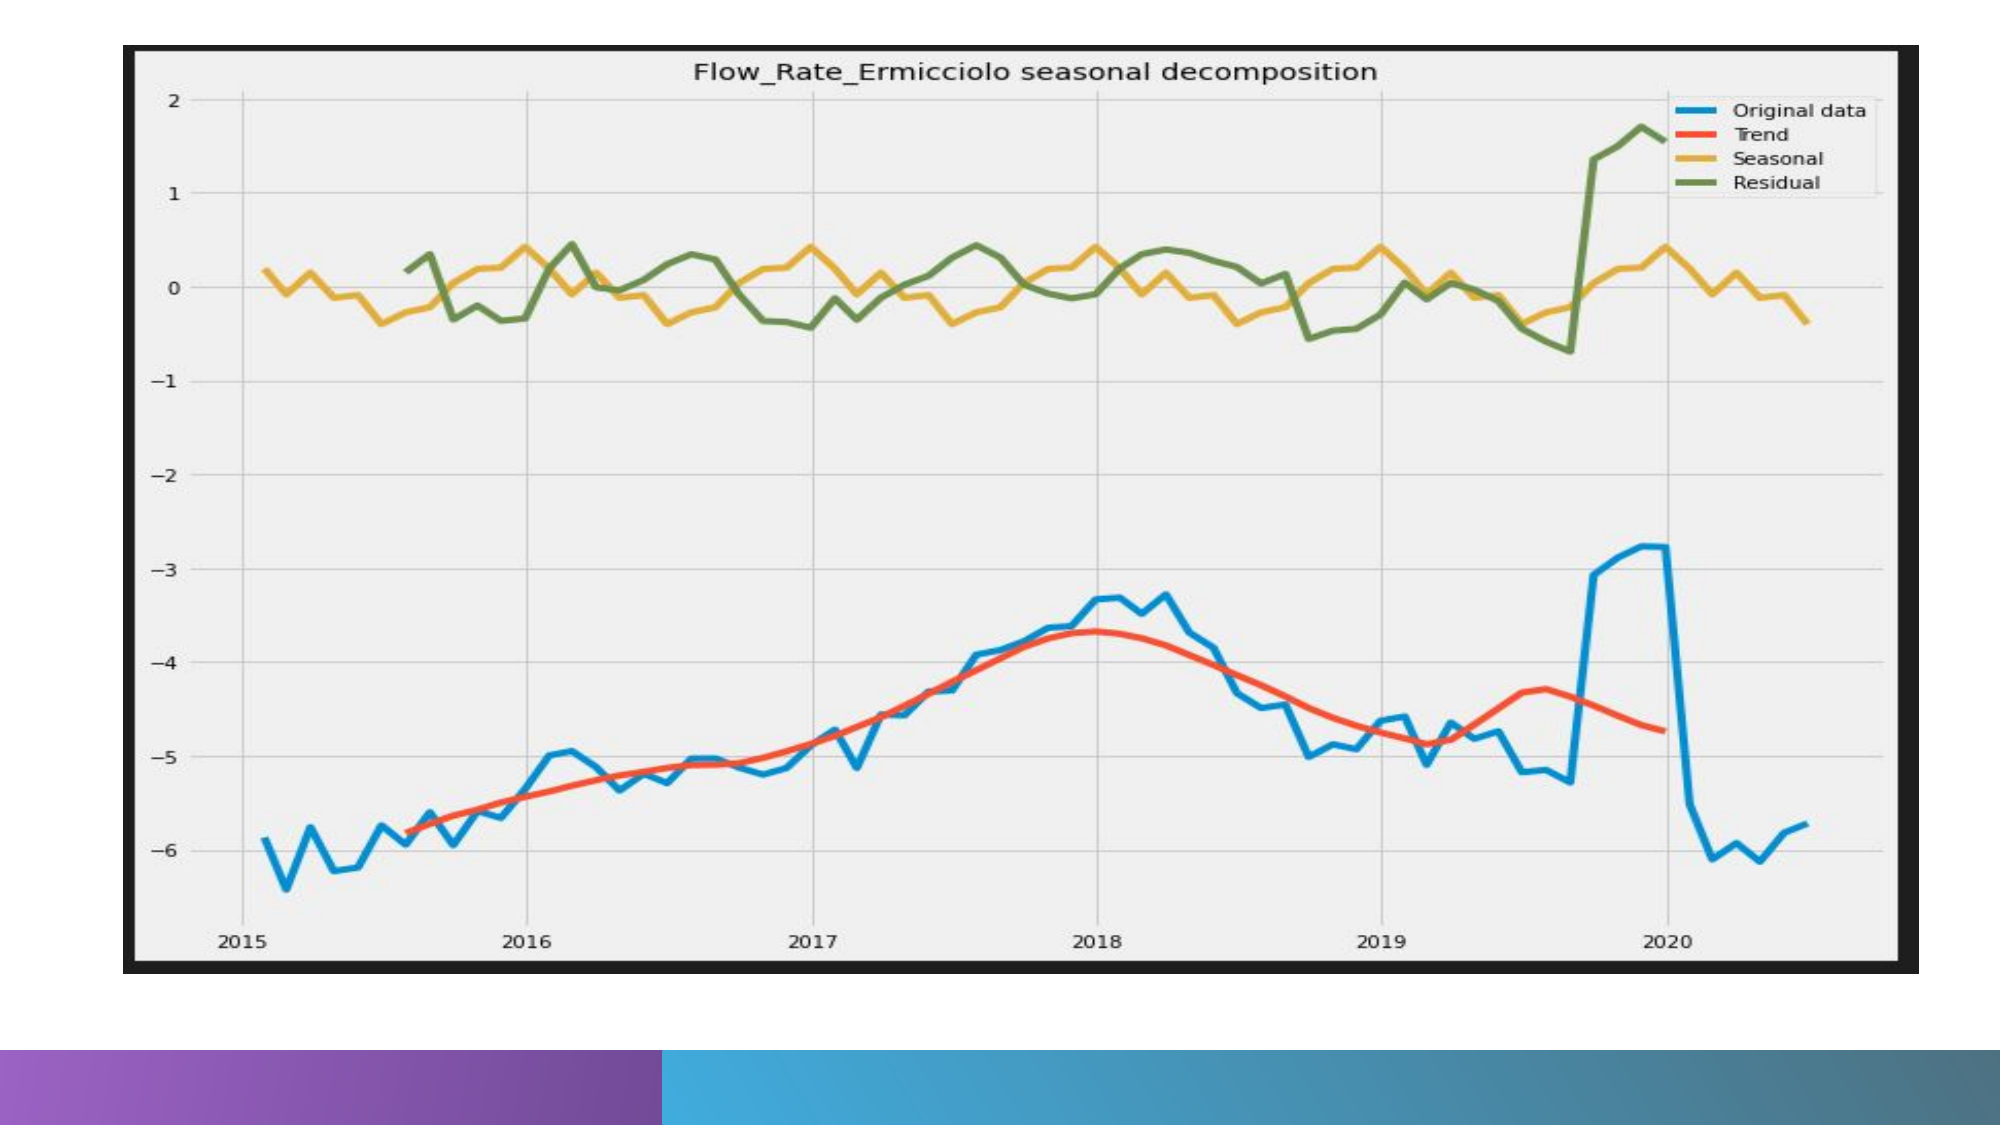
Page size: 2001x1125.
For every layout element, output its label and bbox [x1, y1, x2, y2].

picture [123, 45, 1919, 974]
